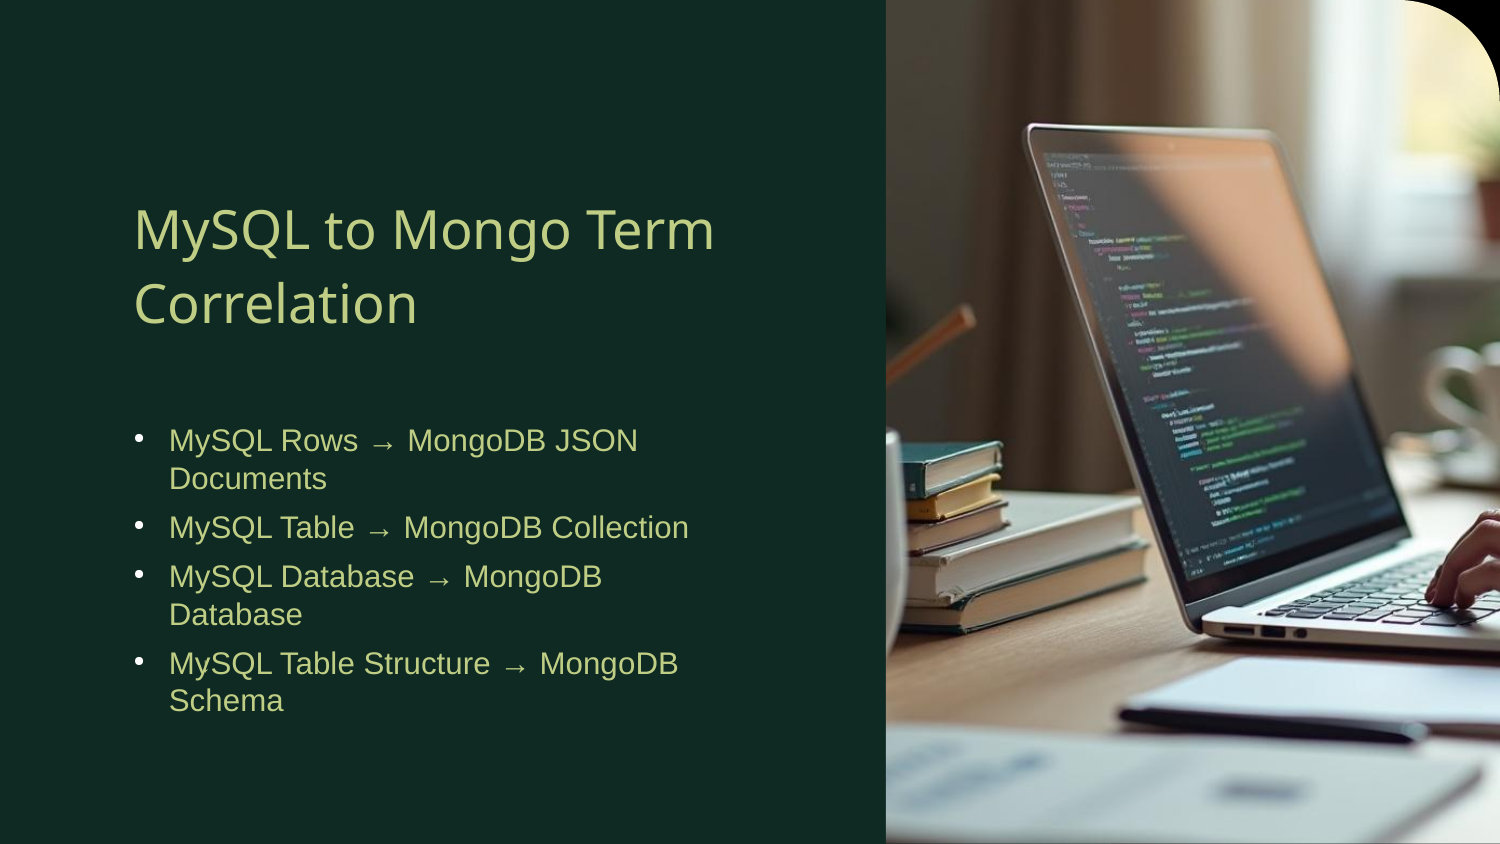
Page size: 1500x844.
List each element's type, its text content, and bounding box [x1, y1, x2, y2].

text_box ↓ [118, 651, 293, 677]
text_box [885, 0, 1500, 844]
subtitle MySQL Rows → MongoDB JSON Documents MySQL Table → MongoDB Collection MySQL Database → MongoDB Database MySQL Table Structure → MongoDB Schema [118, 354, 758, 844]
title MySQL to Mongo Term Correlation [118, 129, 758, 354]
